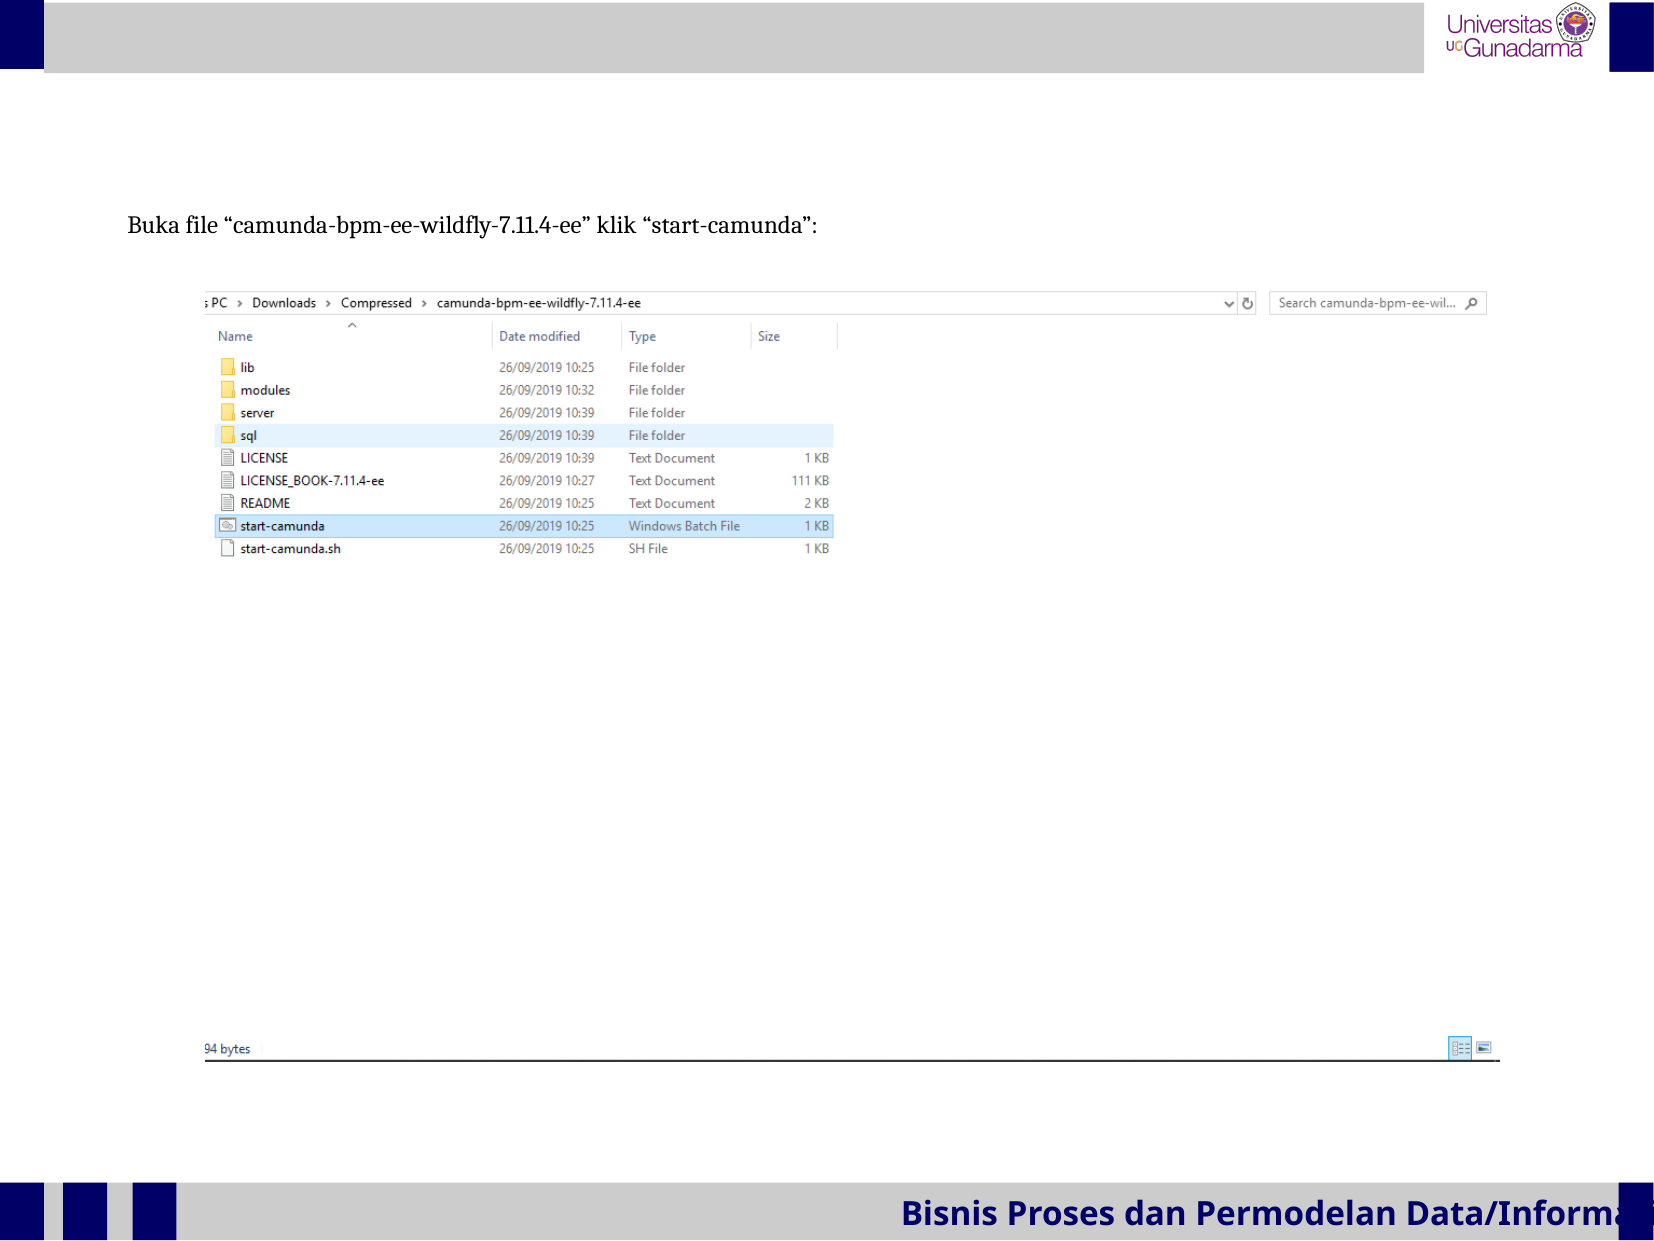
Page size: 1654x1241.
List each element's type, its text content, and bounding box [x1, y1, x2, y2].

picture [1437, 2, 1610, 62]
list Buka file “camunda-bpm-ee-wildfly-7.11.4-ee” klik “start-camunda”: [14, 210, 1630, 1171]
picture [205, 288, 1500, 1062]
